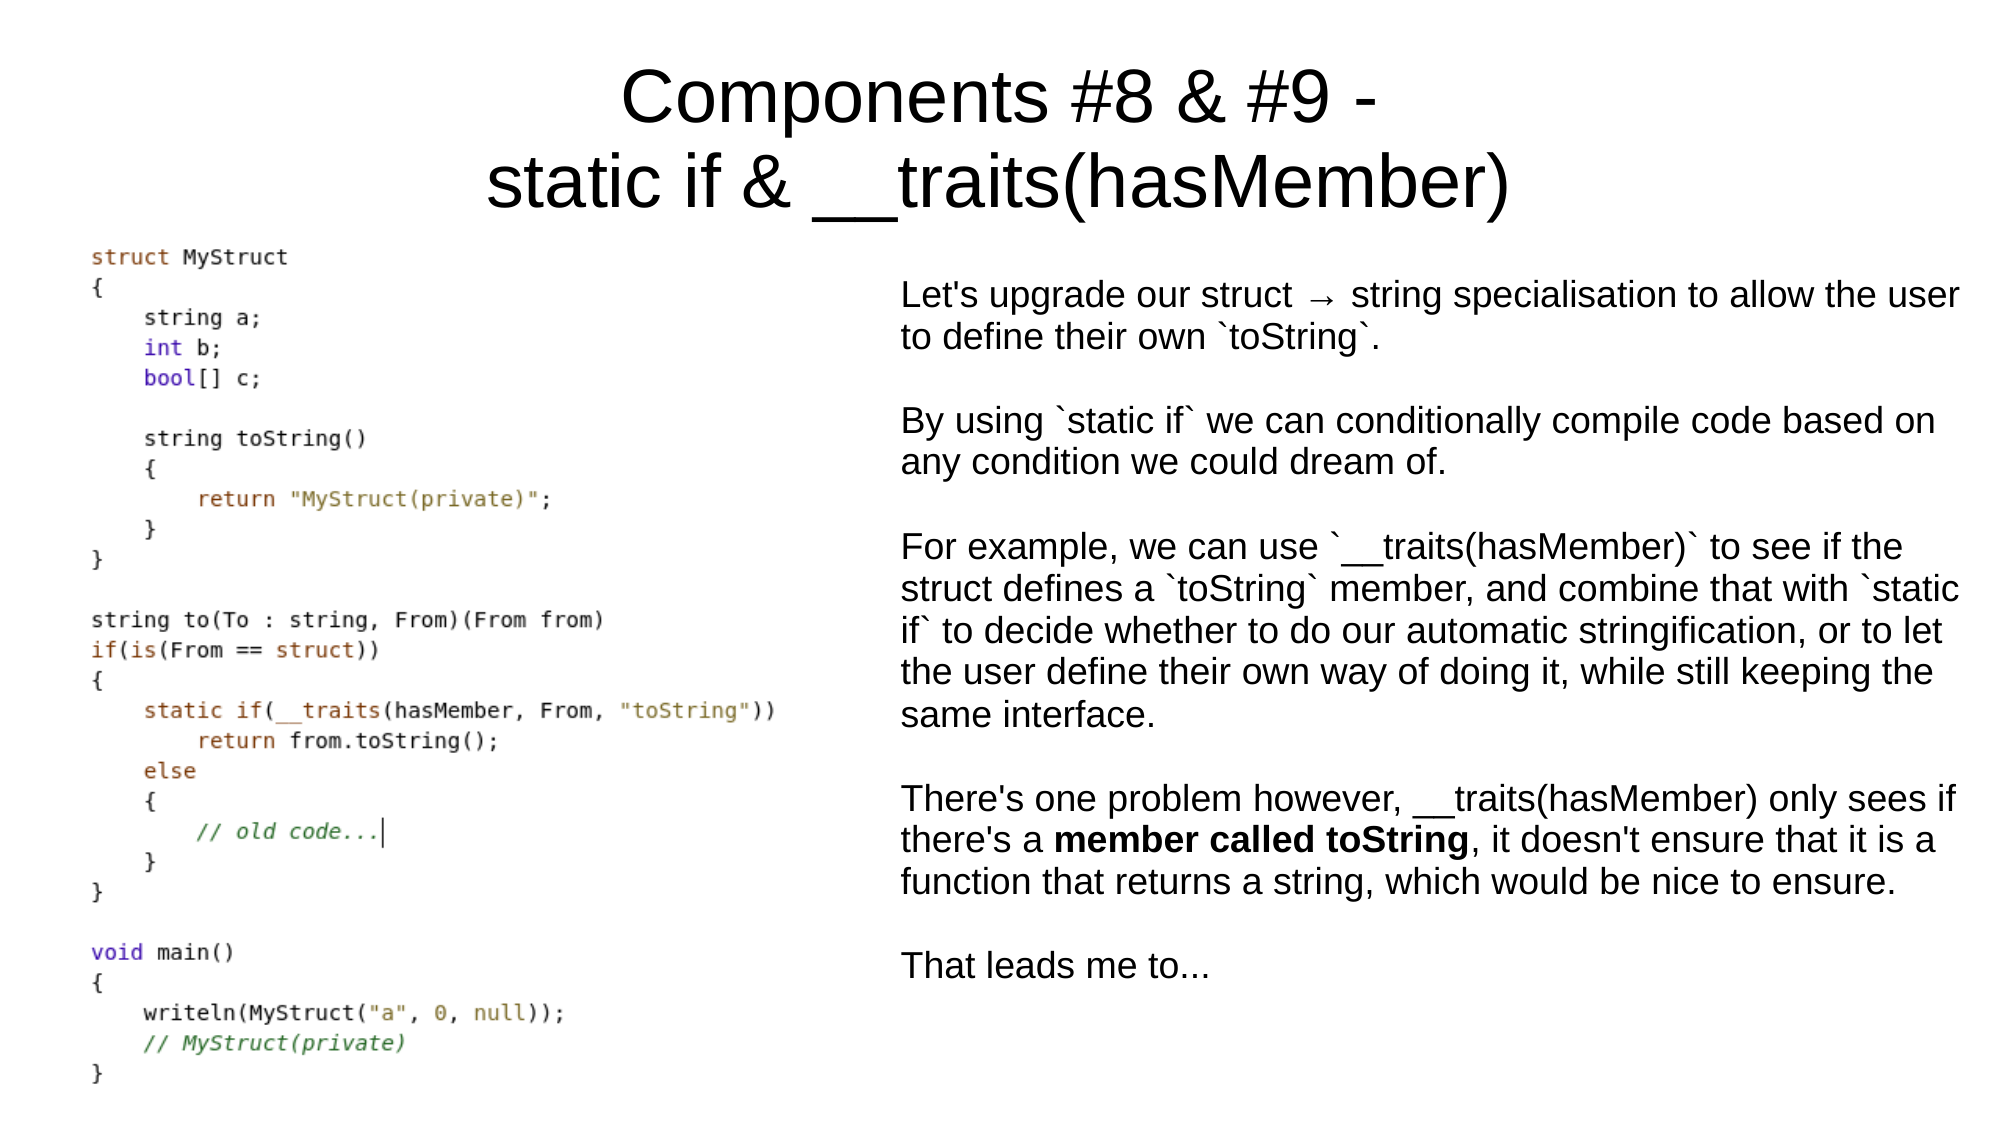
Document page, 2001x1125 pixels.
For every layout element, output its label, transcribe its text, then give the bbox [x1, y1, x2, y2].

text_box Let's upgrade our struct → string specialisation to allow the user to define their own `toString`. By using `static if` we can conditionally compile code based on any condition we could dream of. For example, we can use `__traits(hasMember)` to see if the struct defines a `toString` member, and combine that with `static if` to decide whether to do our automatic stringification, or to let the user define their own way of doing it, while still keeping the same interface. There's one problem however, __traits(hasMember) only sees if there's a member called toString, it doesn't ensure that it is a function that returns a string, which would be nice to ensure. That leads me to... [885, 265, 1979, 995]
picture [88, 236, 794, 1093]
title Components #8 & #9 - static if & __traits(hasMember) [99, 44, 1900, 233]
